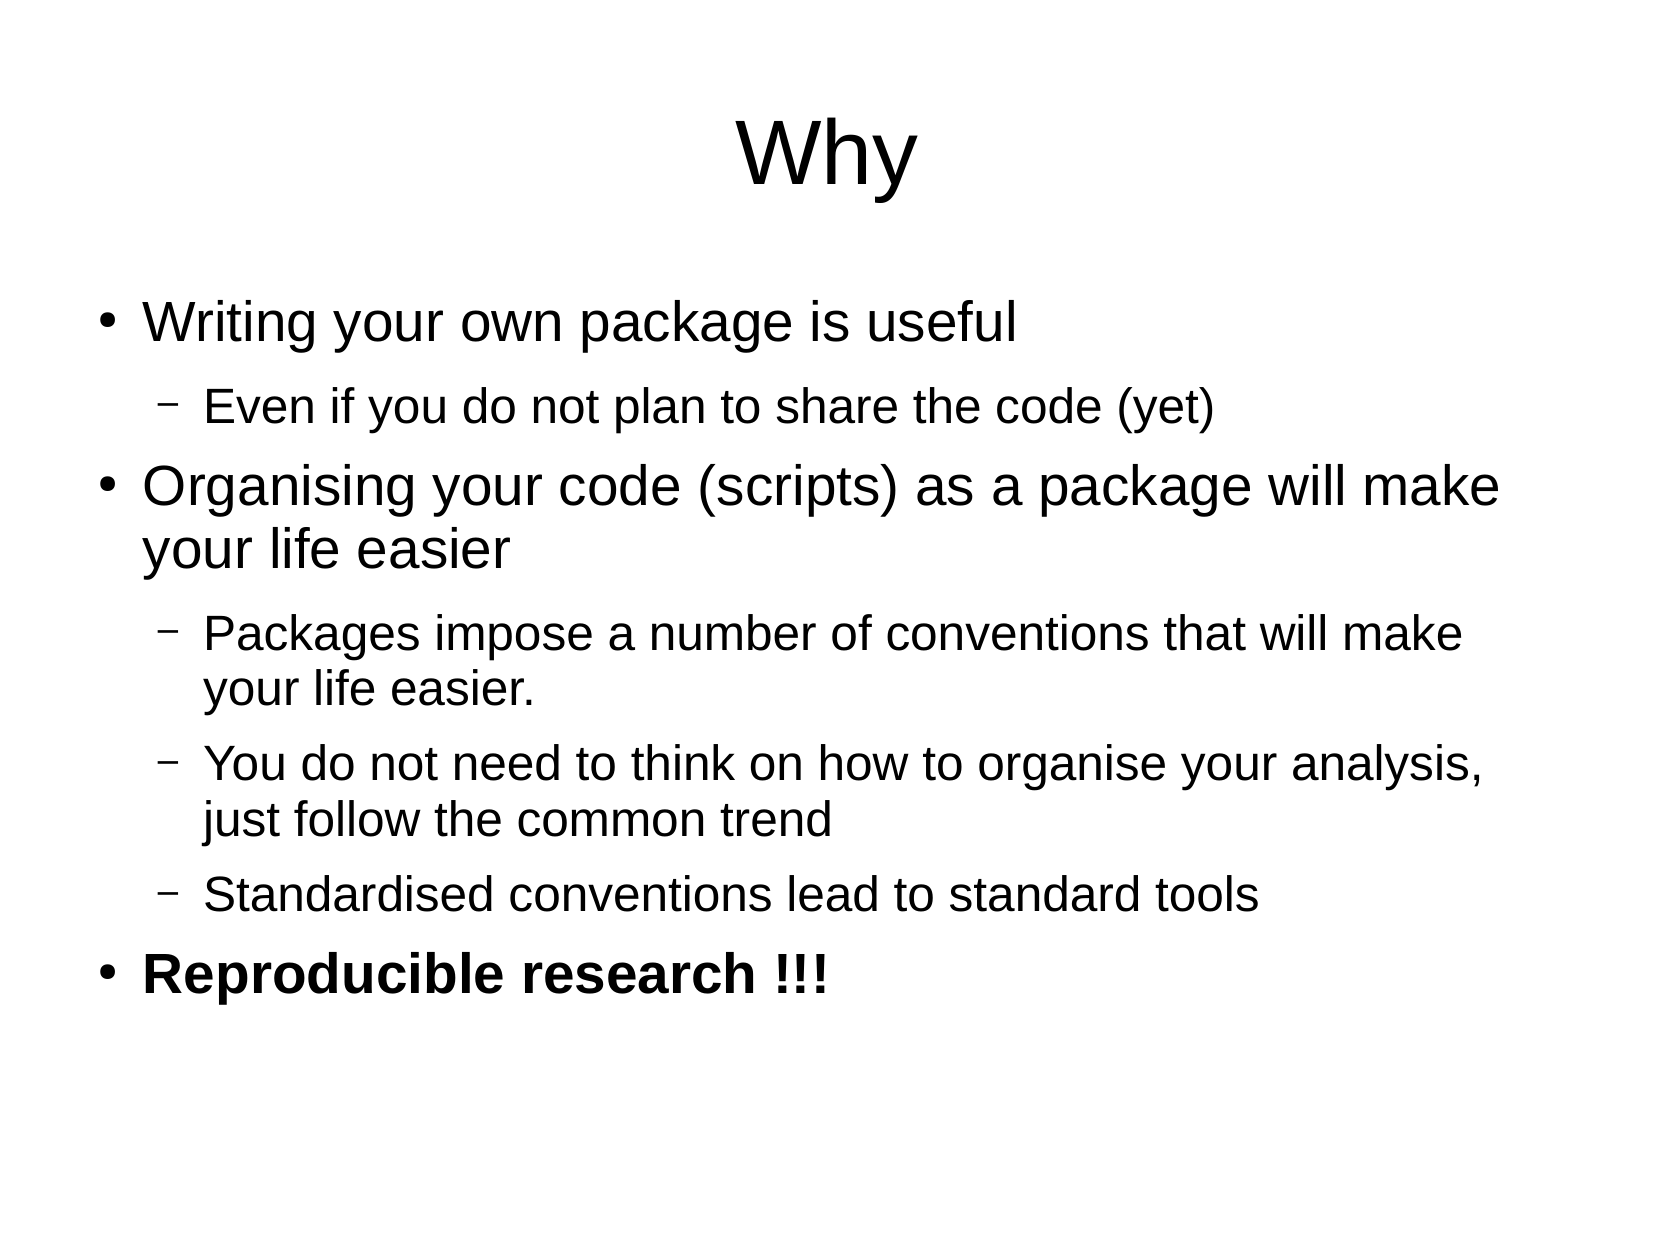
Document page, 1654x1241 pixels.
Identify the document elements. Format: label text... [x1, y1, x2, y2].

list Writing your own package is useful Even if you do not plan to share the code (yet) Organising your code (scripts) as a package will make your life easier Packages impose a number of conventions that will make your life easier. You do not need to think on how to organise your analysis, just follow the common trend Standardised conventions lead to standard tools Reproducible research !!! [82, 290, 1571, 1010]
title Why [82, 49, 1571, 257]
